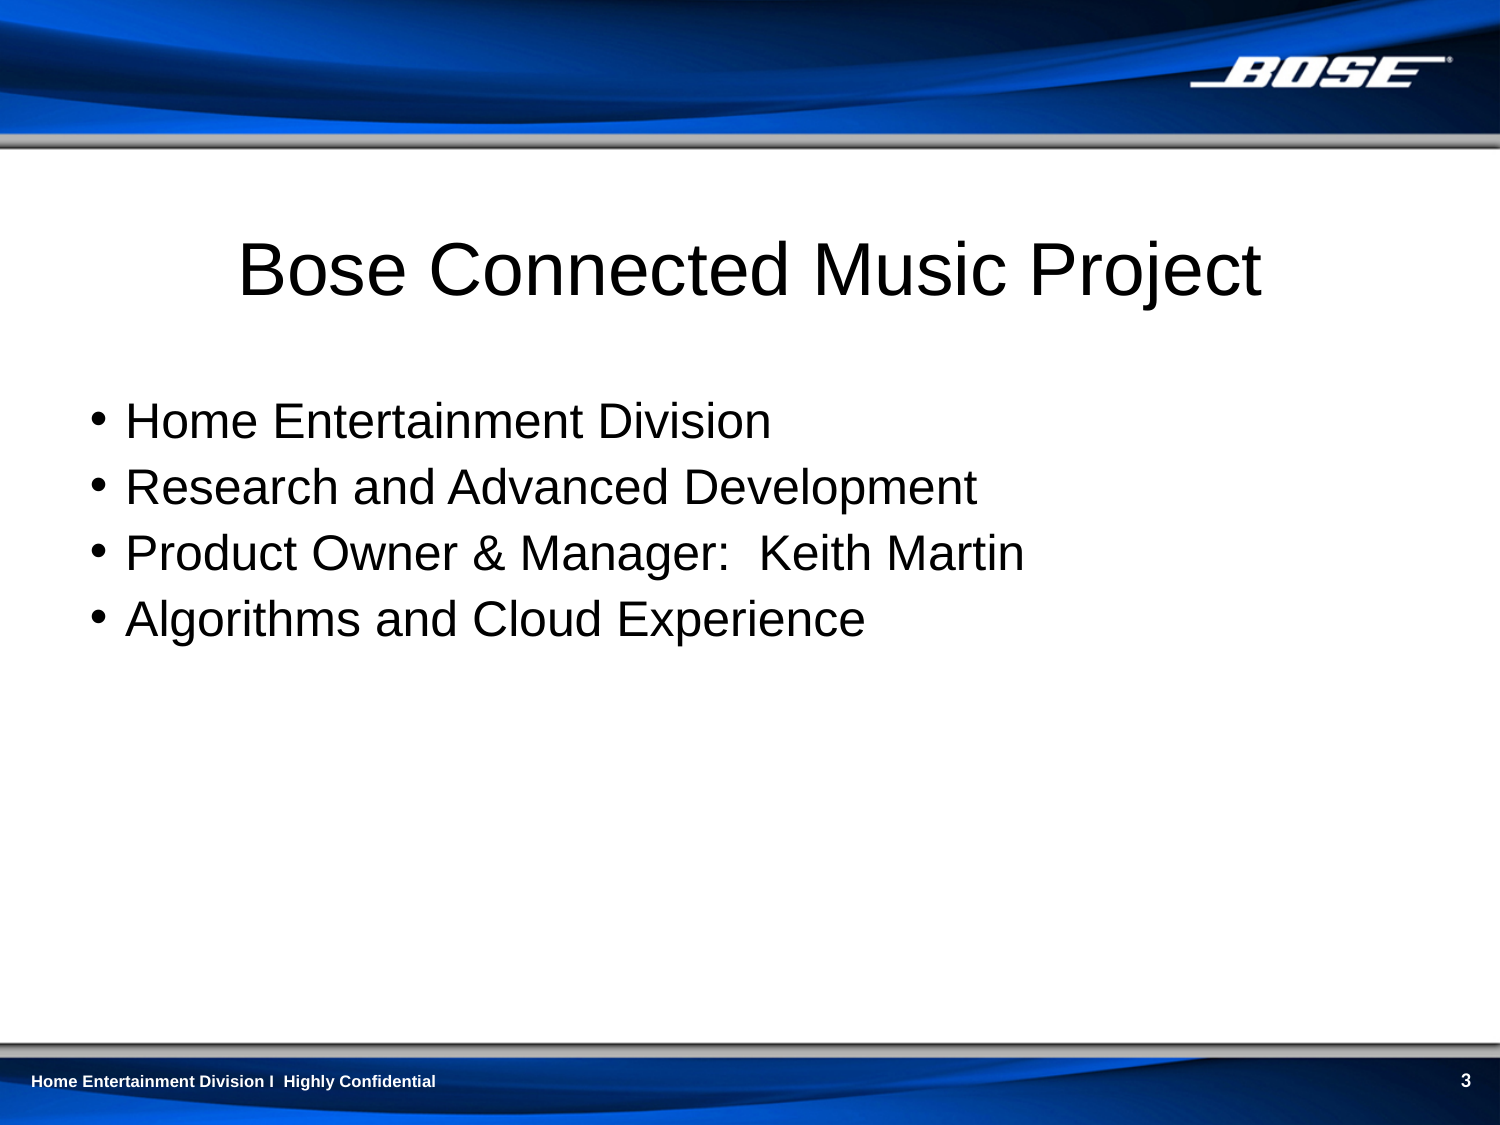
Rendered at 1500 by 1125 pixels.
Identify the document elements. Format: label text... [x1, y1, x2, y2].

text_box Bose Connected Music Project [74, 185, 1425, 345]
text_box Home Entertainment Division Research and Advanced Development Product Owner & Manager: Keith Martin Algorithms and Cloud Experience [74, 375, 1425, 1003]
picture [0, 0, 1500, 1125]
